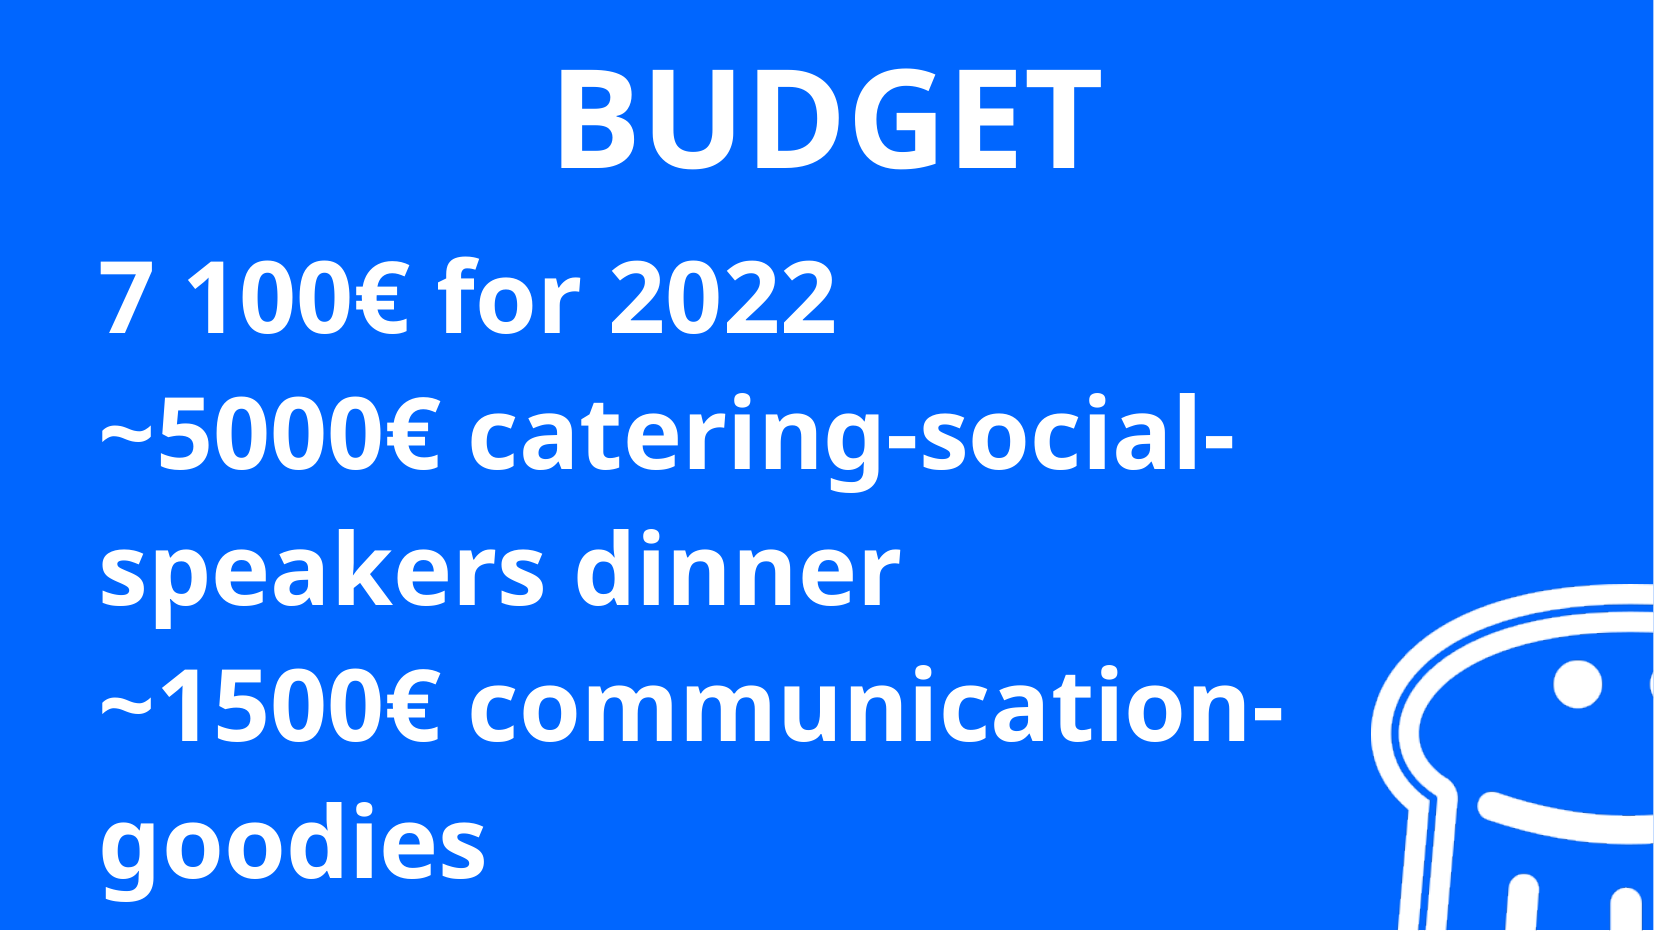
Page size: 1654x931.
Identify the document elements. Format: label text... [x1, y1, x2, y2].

title BUDGET [82, 37, 1571, 193]
picture [1560, 584, 1654, 931]
title 7 100€ for 2022 ~5000€ catering-social-speakers dinner ~1500€ communication-goodies ~ 600€ travel reimbursement [98, 226, 1560, 931]
